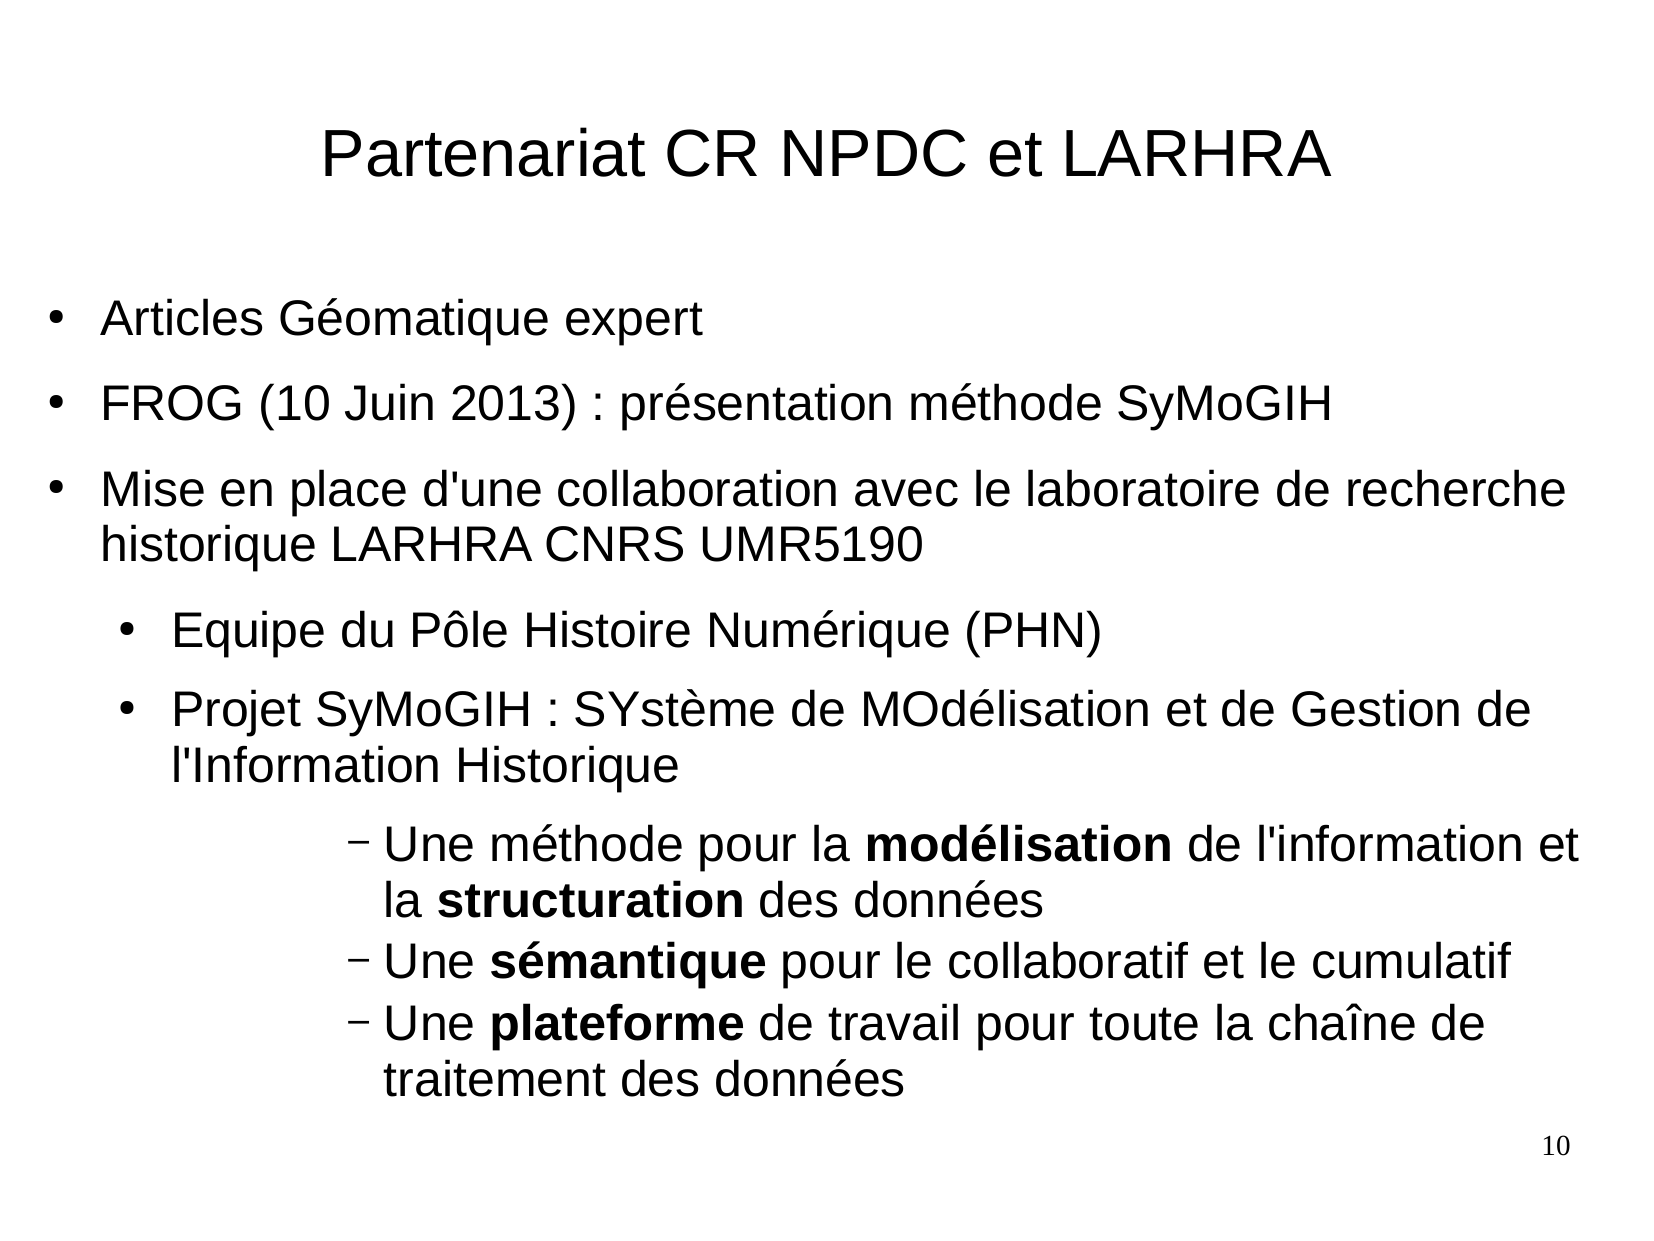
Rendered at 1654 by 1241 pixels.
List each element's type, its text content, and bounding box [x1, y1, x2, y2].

title Partenariat CR NPDC et LARHRA [82, 49, 1571, 257]
list Articles Géomatique expert FROG (10 Juin 2013) : présentation méthode SyMoGIH Mise en place d'une collaboration avec le laboratoire de recherche historique LARHRA CNRS UMR5190 Equipe du Pôle Histoire Numérique (PHN) Projet SyMoGIH : SYstème de MOdélisation et de Gestion de l'Information Historique Une méthode pour la modélisation de l'information et la structuration des données Une sémantique pour le collaboratif et le cumulatif Une plateforme de travail pour toute la chaîne de traitement des données [29, 290, 1625, 1113]
